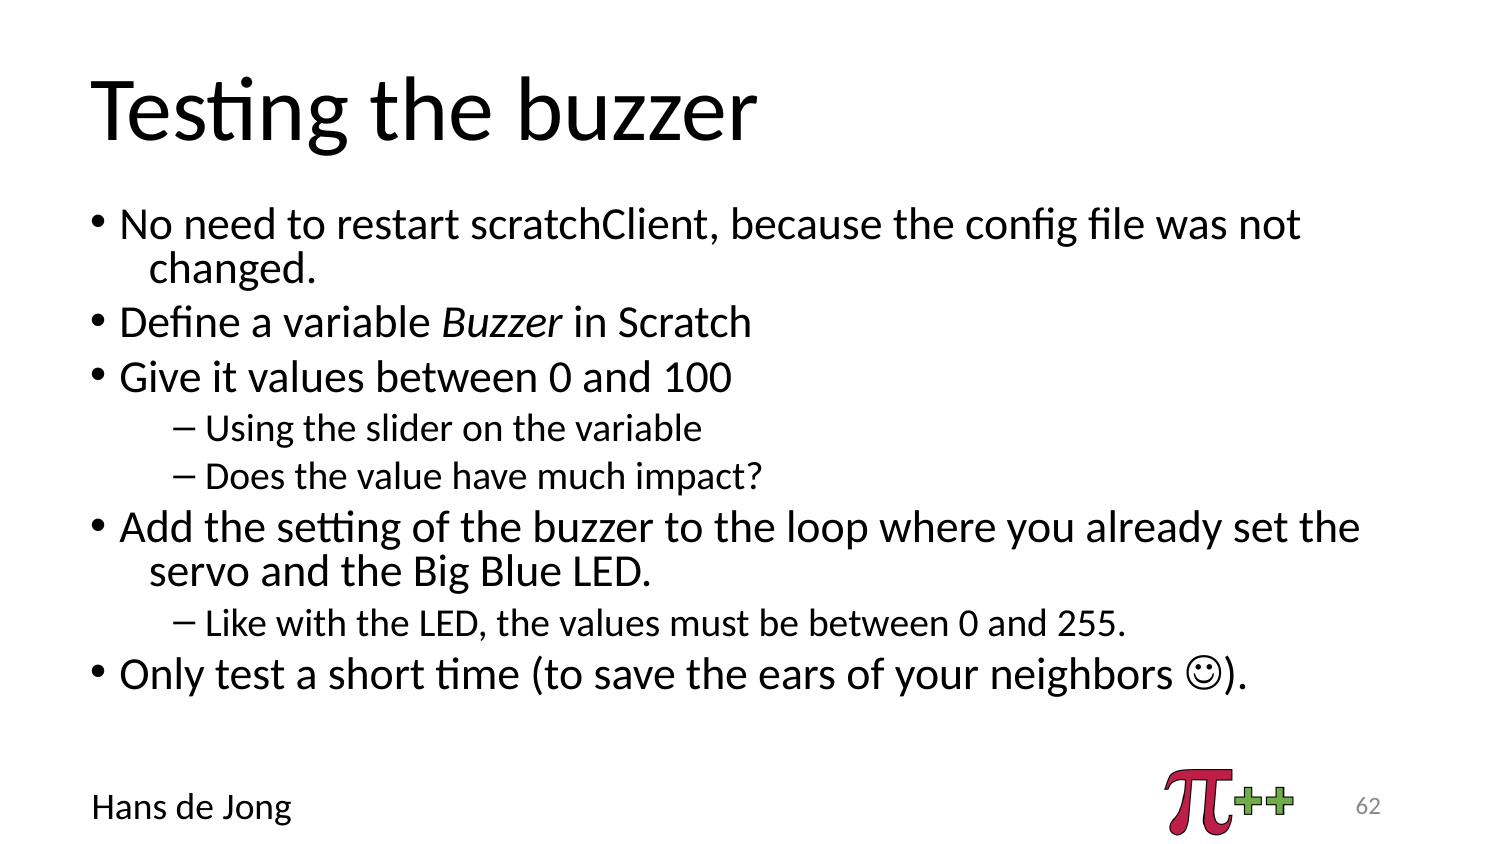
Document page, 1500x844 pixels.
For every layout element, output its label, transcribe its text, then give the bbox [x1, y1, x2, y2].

list No need to restart scratchClient, because the config file was not changed. Define a variable Buzzer in Scratch Give it values between 0 and 100 Using the slider on the variable Does the value have much impact? Add the setting of the buzzer to the loop where you already set the servo and the Big Blue LED. Like with the LED, the values must be between 0 and 255. Only test a short time (to save the ears of your neighbors ). [75, 196, 1426, 754]
title Testing the buzzer [75, 33, 1426, 175]
text_box 62 [1340, 782, 1426, 827]
